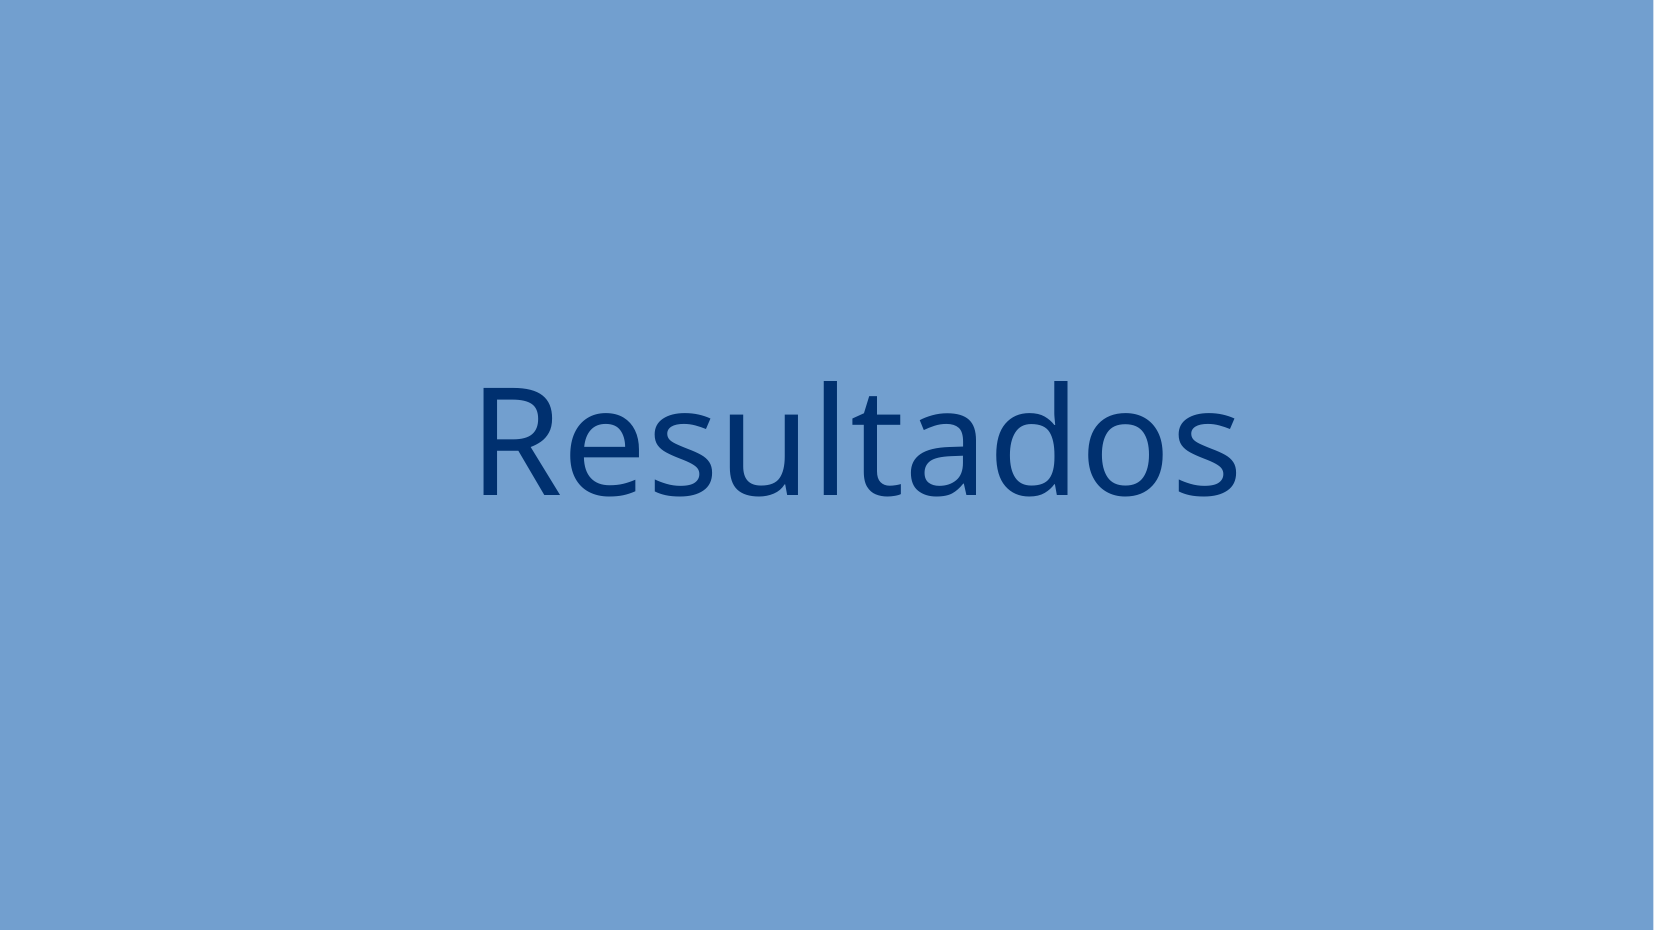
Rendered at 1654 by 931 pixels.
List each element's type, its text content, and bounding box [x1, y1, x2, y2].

title Resultados [112, 337, 1601, 537]
